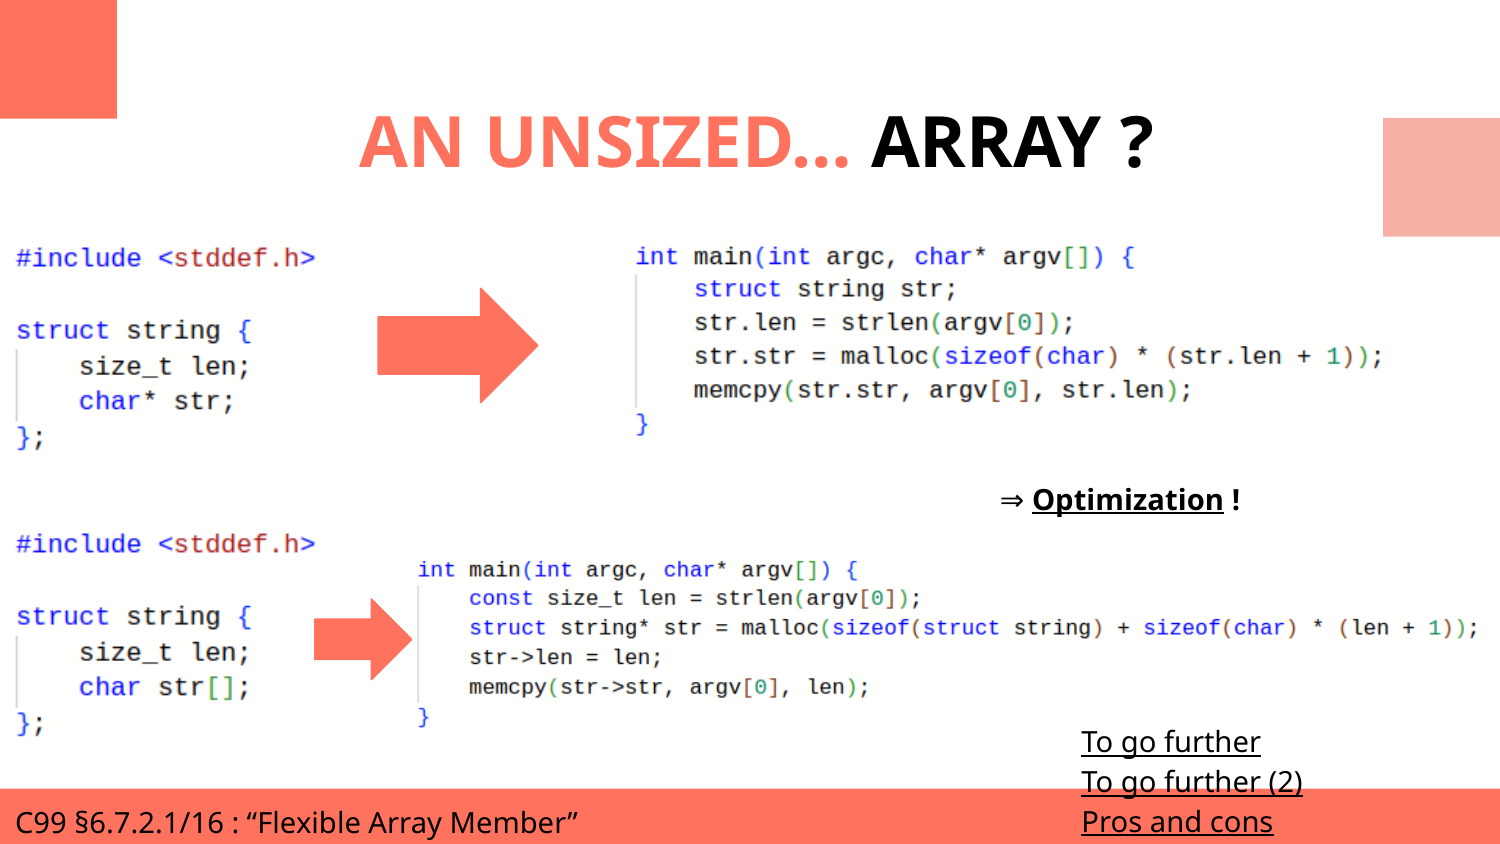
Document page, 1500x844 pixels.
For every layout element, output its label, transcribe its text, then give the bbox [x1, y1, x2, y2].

text_box C99 §6.7.2.1/16 : “Flexible Array Member” [0, 788, 619, 844]
title AN UNSIZED… ARRAY ? [105, 102, 1410, 177]
text_box [378, 288, 538, 403]
text_box ⇒ Optimization ! [985, 465, 1287, 540]
picture [628, 241, 1388, 449]
picture [411, 556, 1500, 739]
text_box [314, 599, 412, 680]
picture [5, 240, 340, 466]
text_box To go further To go further (2) Pros and cons [1066, 708, 1500, 844]
picture [5, 526, 340, 752]
